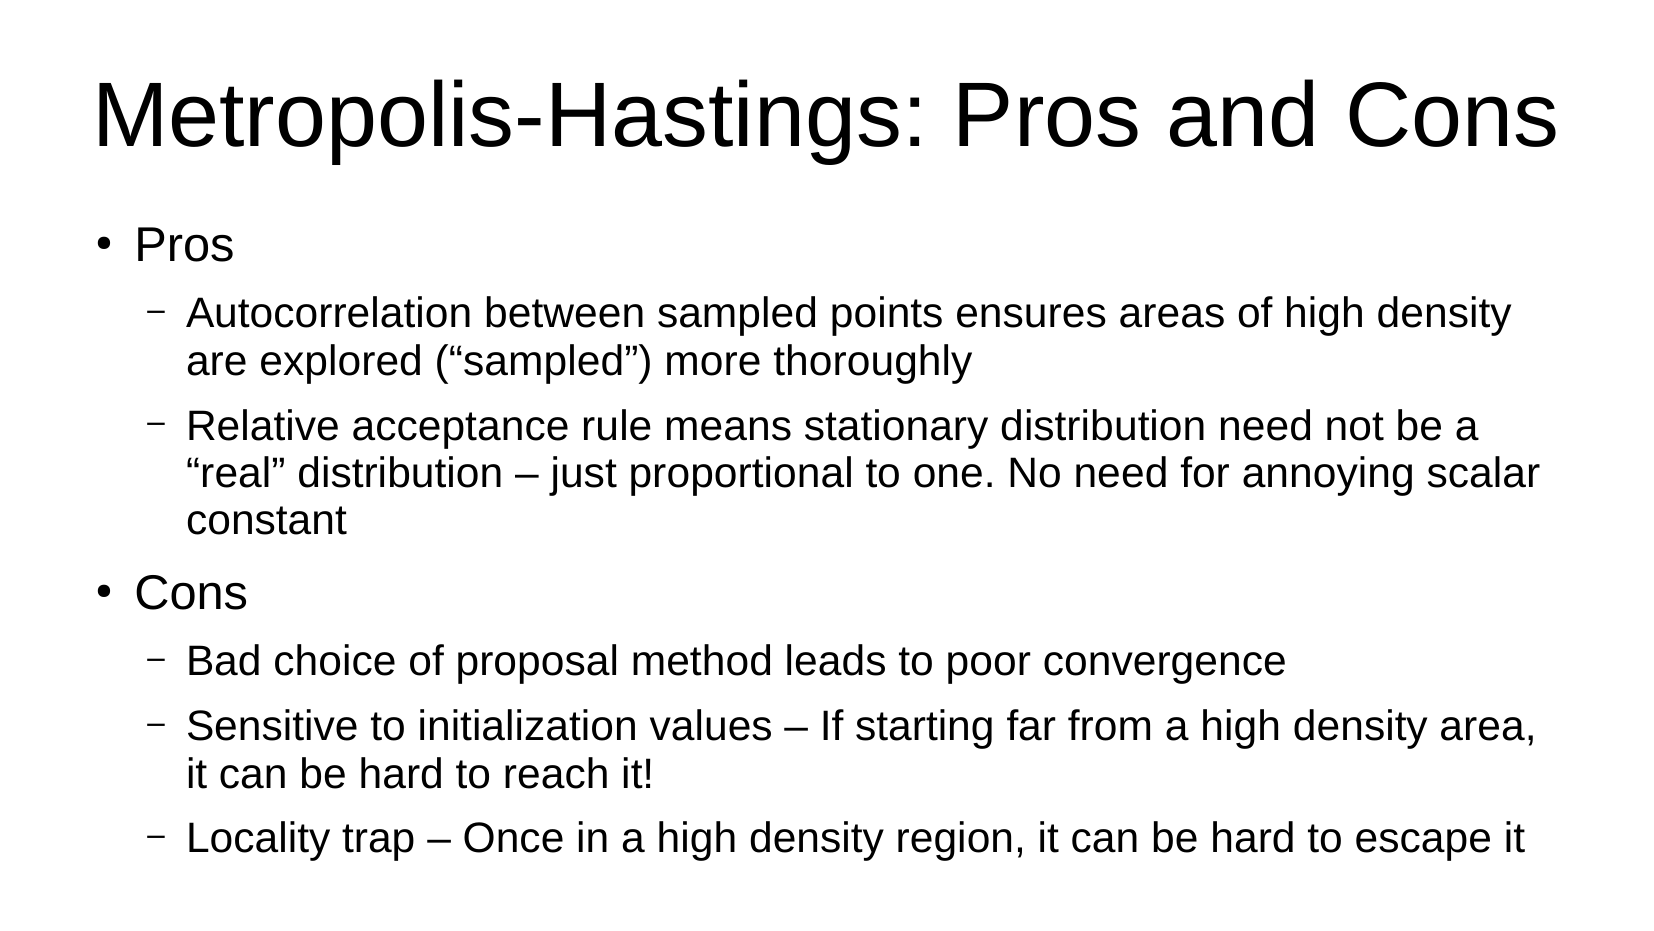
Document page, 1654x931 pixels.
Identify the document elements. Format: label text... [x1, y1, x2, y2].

title Metropolis-Hastings: Pros and Cons [82, 37, 1571, 193]
list Pros Autocorrelation between sampled points ensures areas of high density are explored (“sampled”) more thoroughly Relative acceptance rule means stationary distribution need not be a “real” distribution – just proportional to one. No need for annoying scalar constant Cons Bad choice of proposal method leads to poor convergence Sensitive to initialization values – If starting far from a high density area, it can be hard to reach it! Locality trap – Once in a high density region, it can be hard to escape it [82, 217, 1571, 863]
